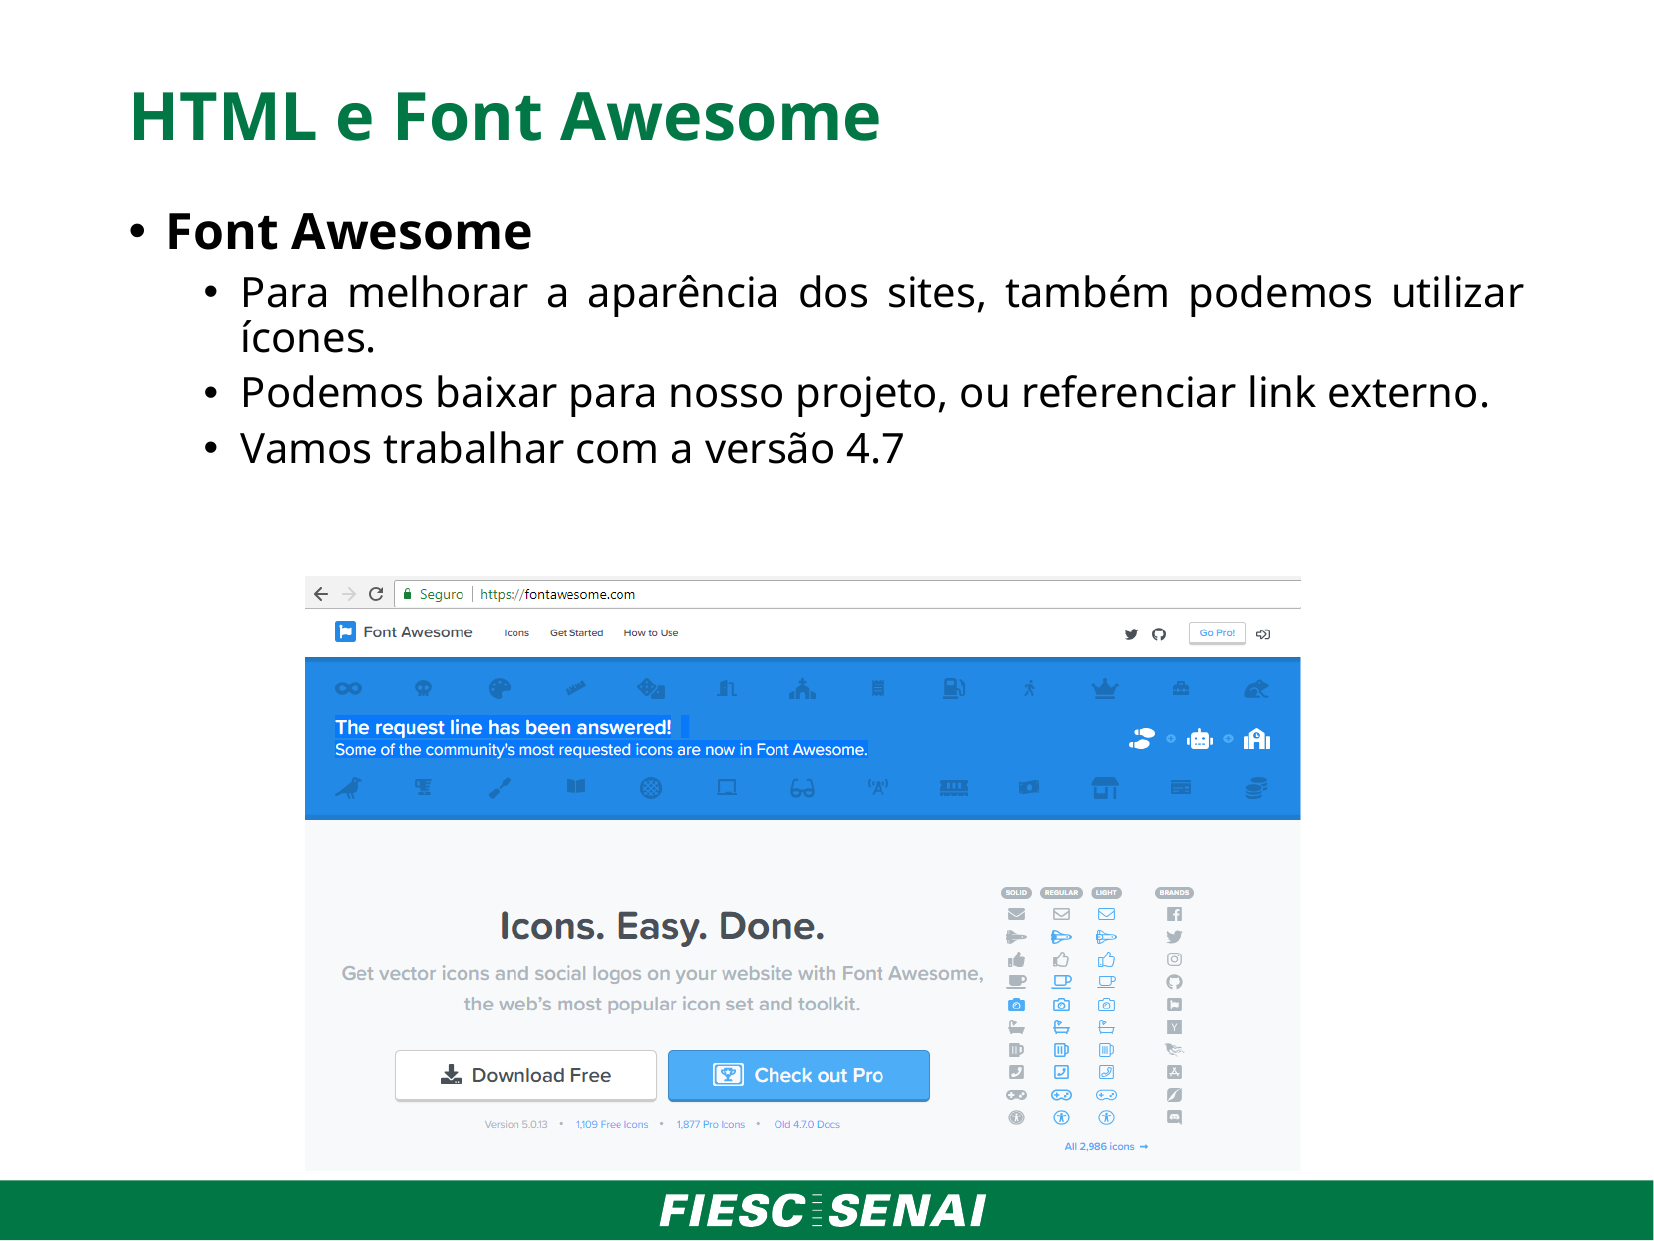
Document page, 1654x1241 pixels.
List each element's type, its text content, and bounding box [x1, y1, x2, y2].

picture [305, 576, 1301, 1171]
text_box Font Awesome Para melhorar a aparência dos sites, também podemos utilizar ícones. Podemos baixar para nosso projeto, ou referenciar link externo. Vamos trabalhar com a versão 4.7 [113, 200, 1540, 1117]
text_box HTML e Font Awesome [113, 39, 1540, 200]
